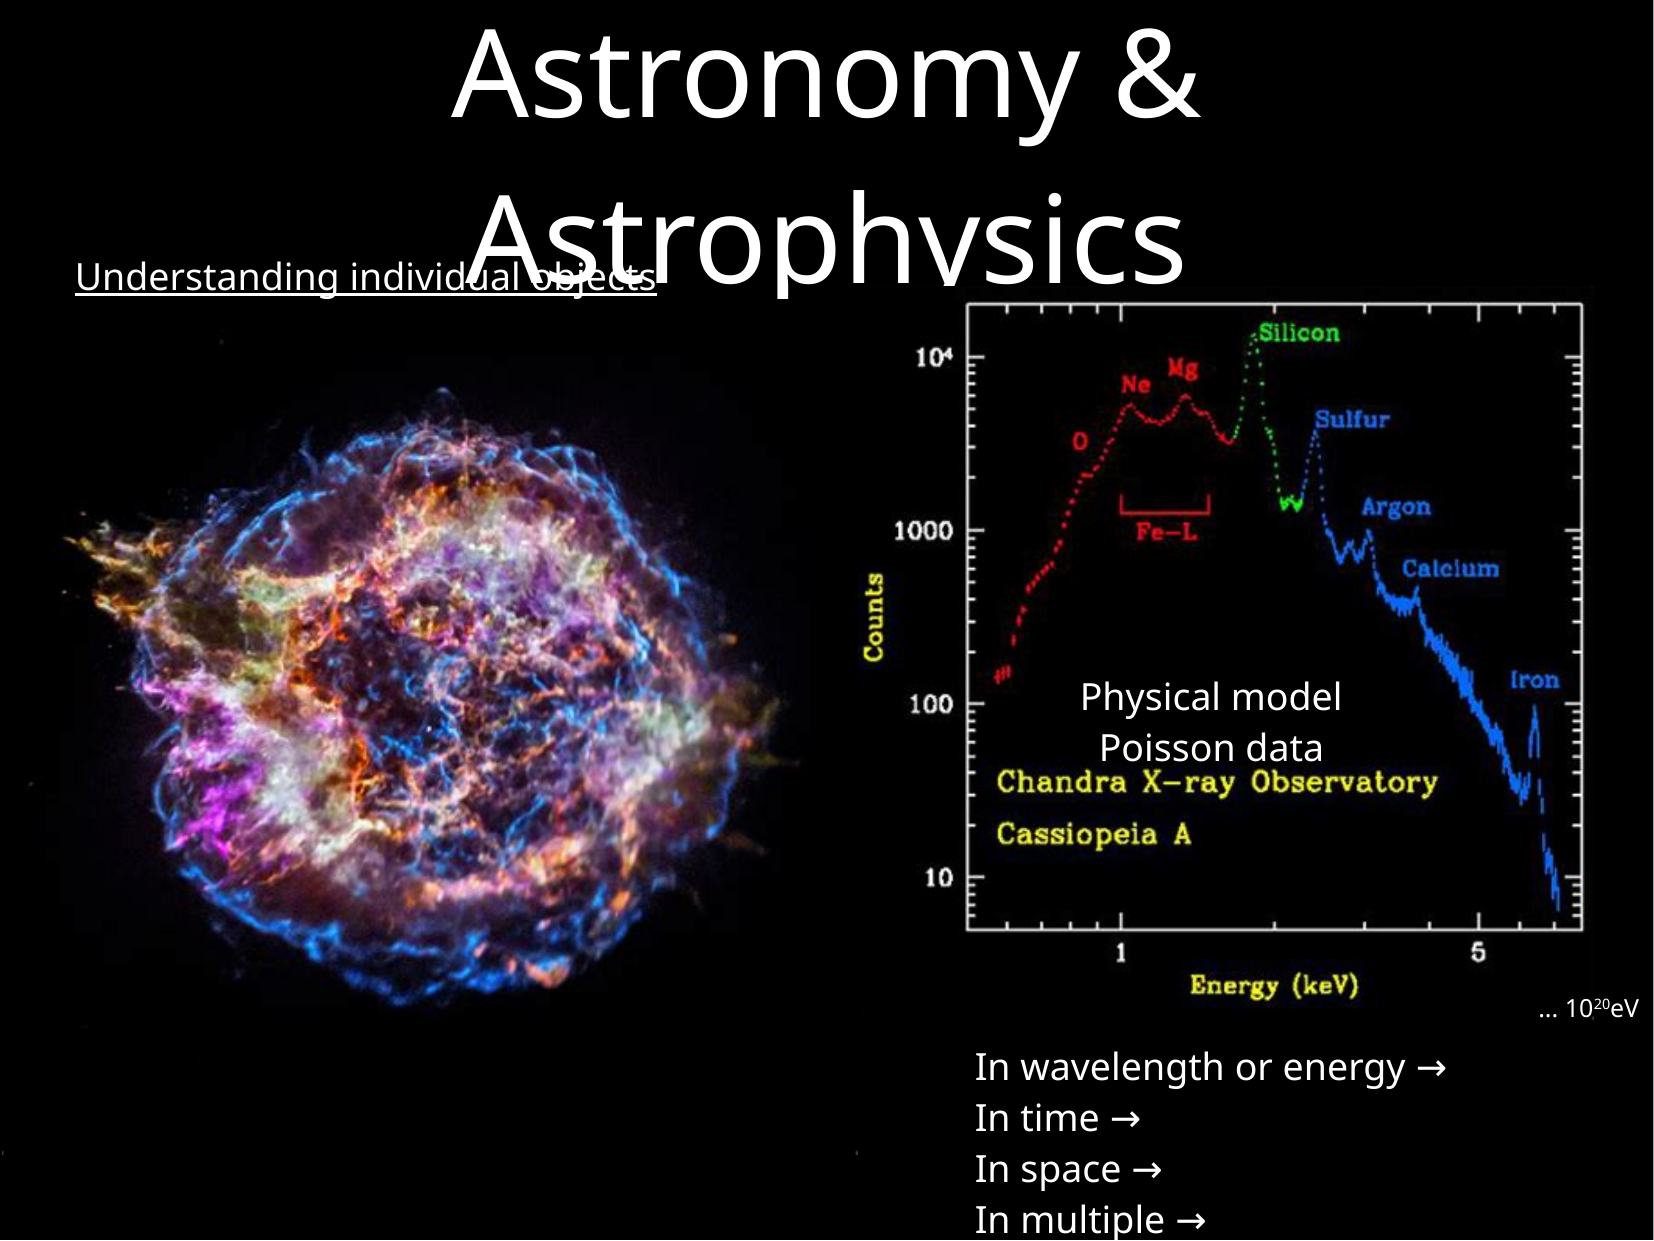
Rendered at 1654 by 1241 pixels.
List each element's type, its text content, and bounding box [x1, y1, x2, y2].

text_box Physical model Poisson data [1054, 663, 1370, 763]
picture [2, 286, 1594, 1156]
text_box In wavelength or energy → In time → In space → In multiple → Light & beyond [960, 1032, 1638, 1241]
title Astronomy & Astrophysics [82, 49, 1571, 257]
text_box Understanding individual objects [60, 242, 826, 299]
text_box ... 1020eV [1523, 983, 1654, 1102]
